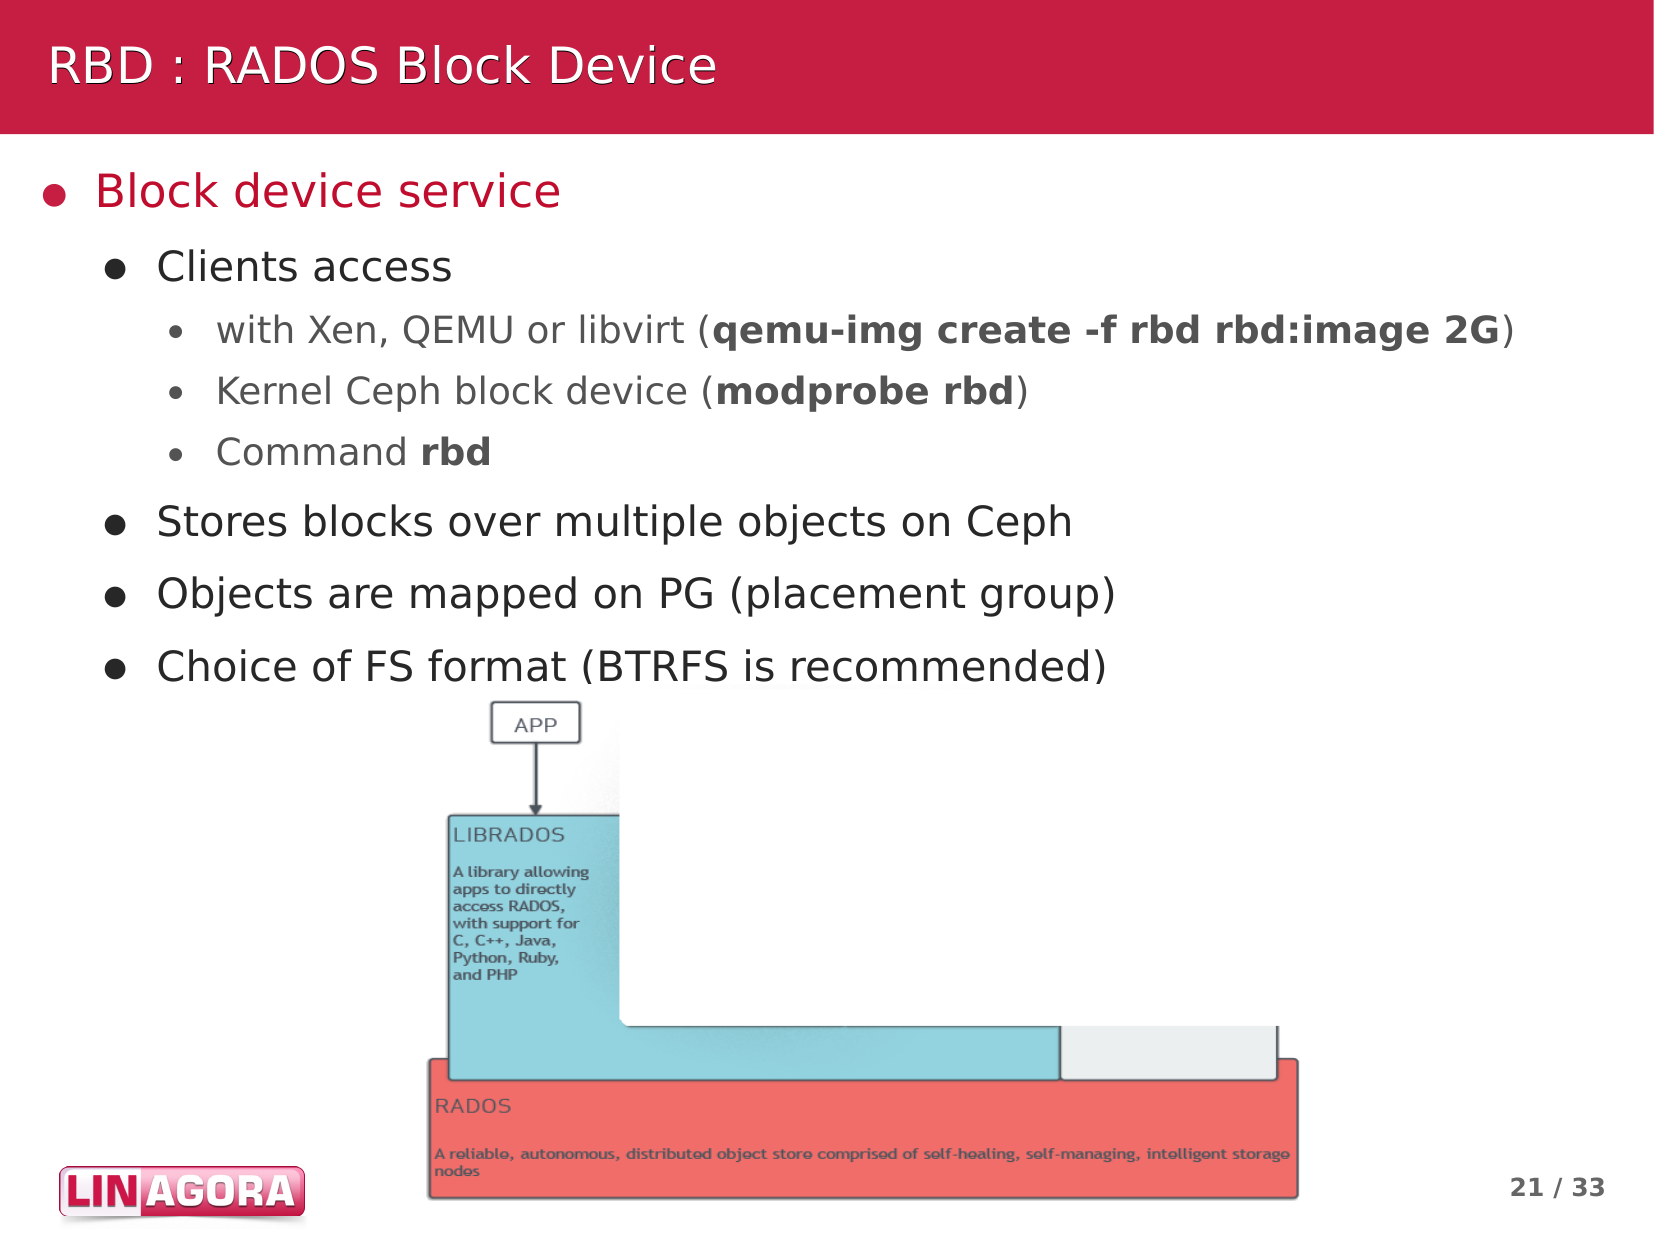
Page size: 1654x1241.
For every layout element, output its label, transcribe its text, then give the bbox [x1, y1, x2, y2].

title RBD : RADOS Block Device [47, 7, 1624, 126]
picture [425, 684, 1312, 1205]
picture [59, 1166, 308, 1229]
list Block device service Clients access with Xen, QEMU or libvirt (qemu-img create -f rbd rbd:image 2G) Kernel Ceph block device (modprobe rbd) Command rbd Stores blocks over multiple objects on Ceph Objects are mapped on PG (placement group) Choice of FS format (BTRFS is recommended) [23, 165, 1630, 1087]
